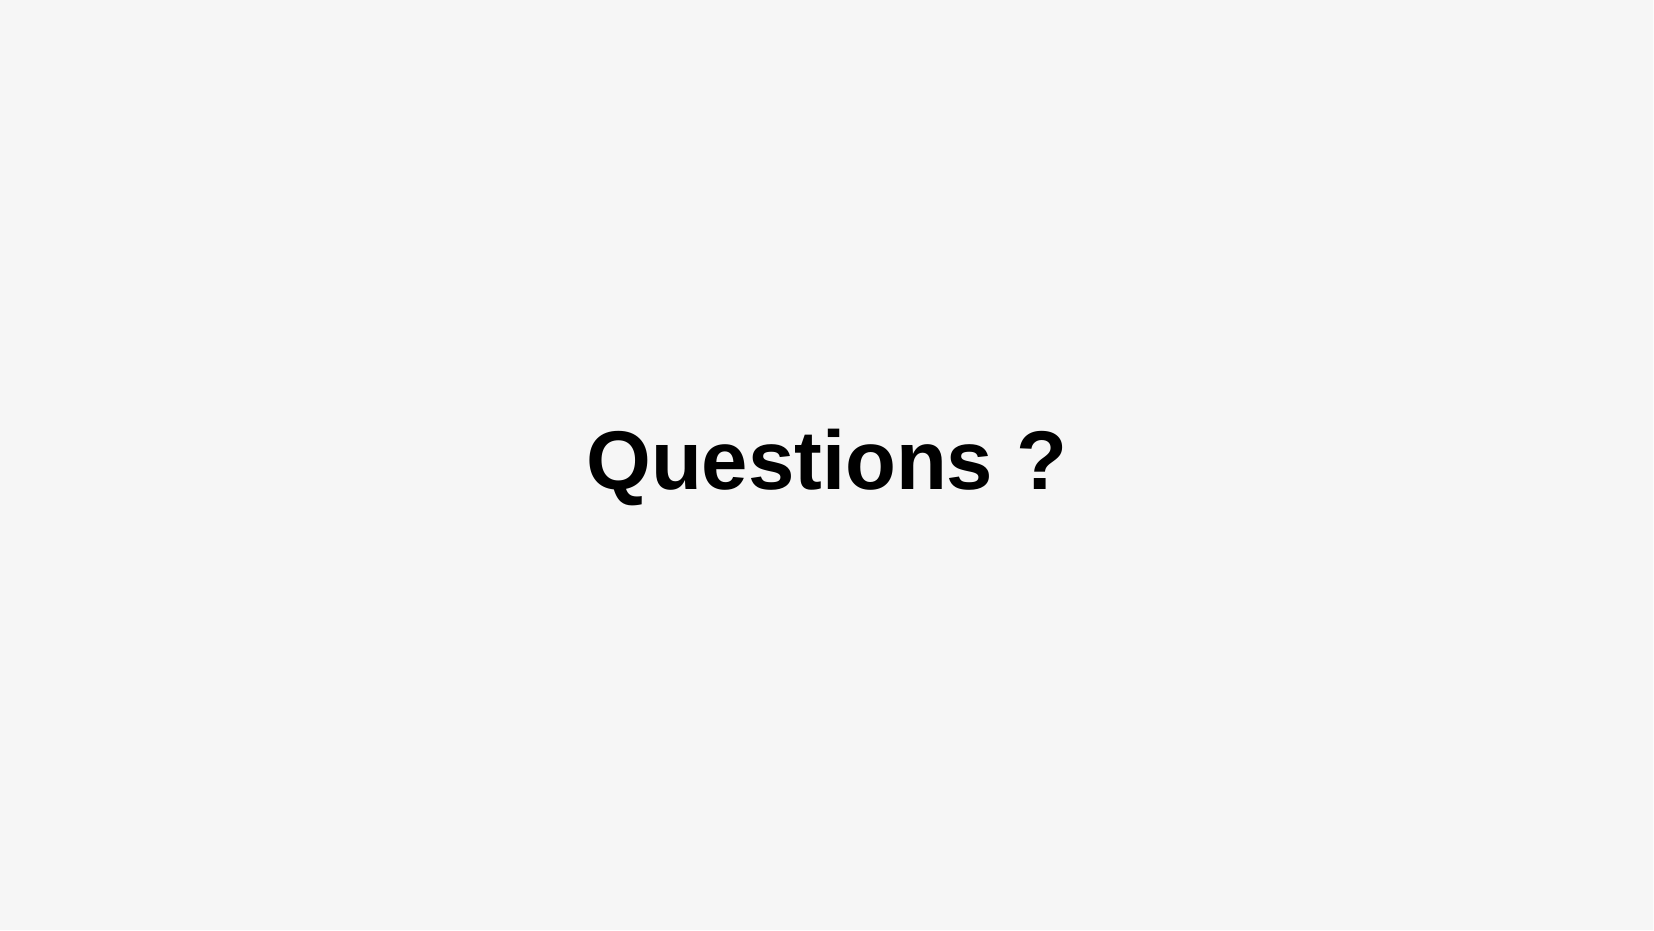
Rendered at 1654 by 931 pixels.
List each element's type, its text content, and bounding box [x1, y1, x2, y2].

text_box Questions ? [82, 101, 1571, 822]
